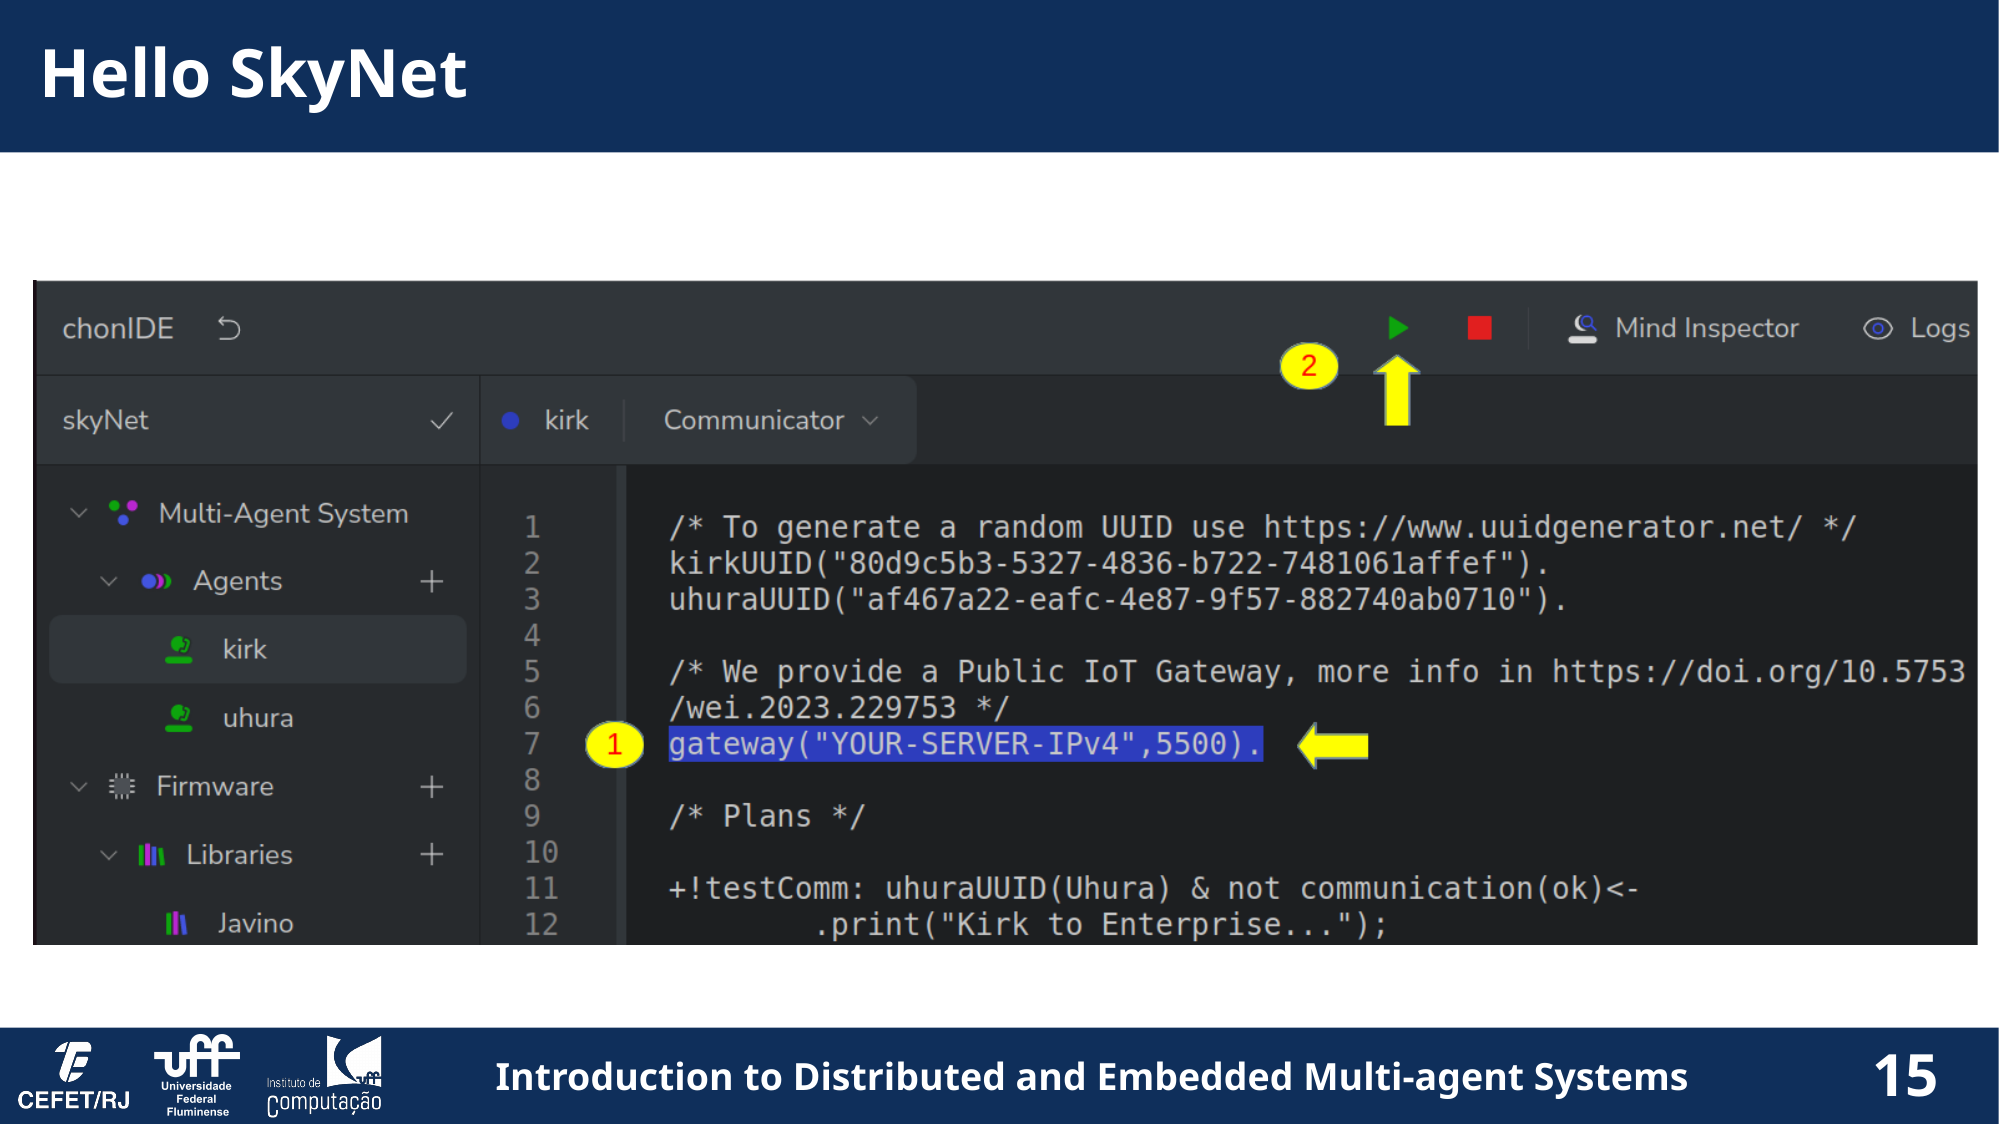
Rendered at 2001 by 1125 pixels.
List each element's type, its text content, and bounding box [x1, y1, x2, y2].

picture [265, 1033, 383, 1118]
text_box Hello SkyNet [25, 23, 1999, 119]
picture [153, 1033, 241, 1121]
picture [18, 1021, 129, 1125]
picture [33, 280, 1978, 945]
